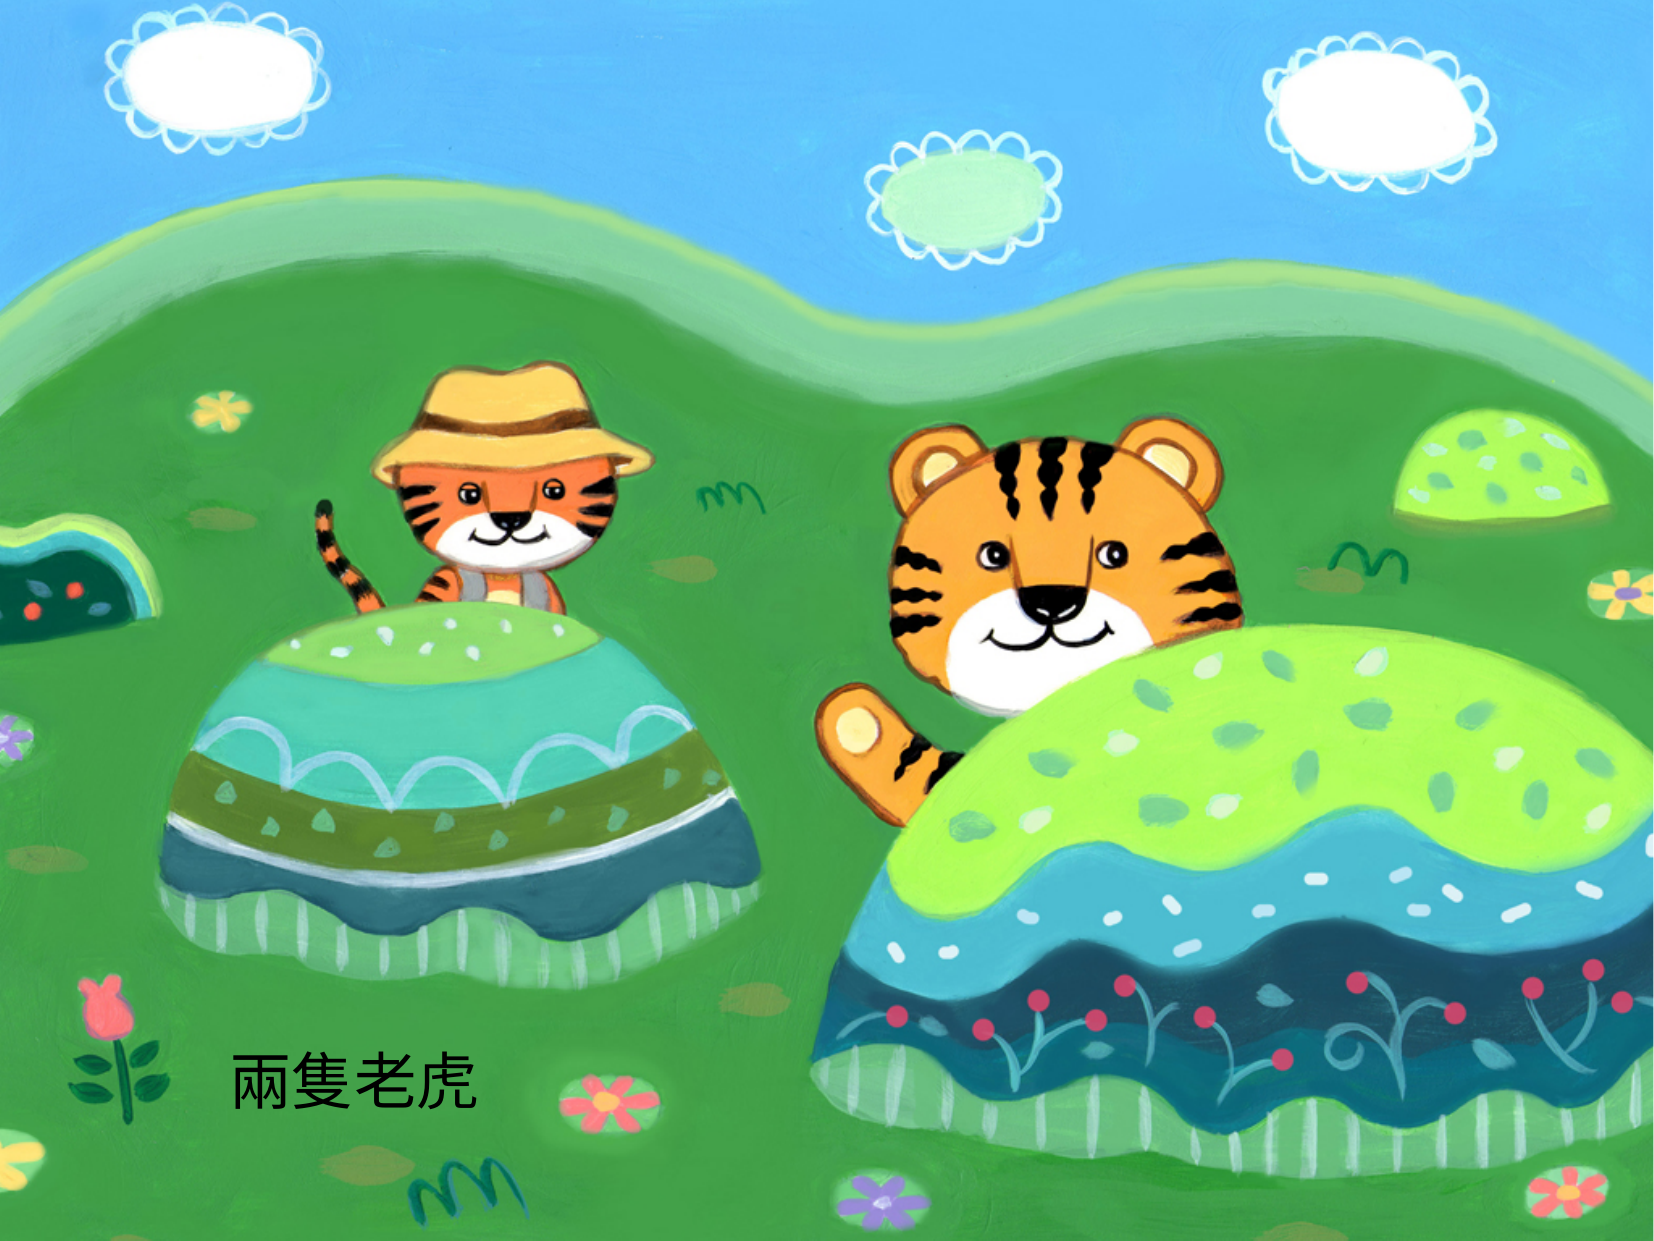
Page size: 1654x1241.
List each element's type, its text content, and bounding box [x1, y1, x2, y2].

picture [0, 0, 1654, 1241]
title 兩隻老虎 [23, 974, 686, 1182]
